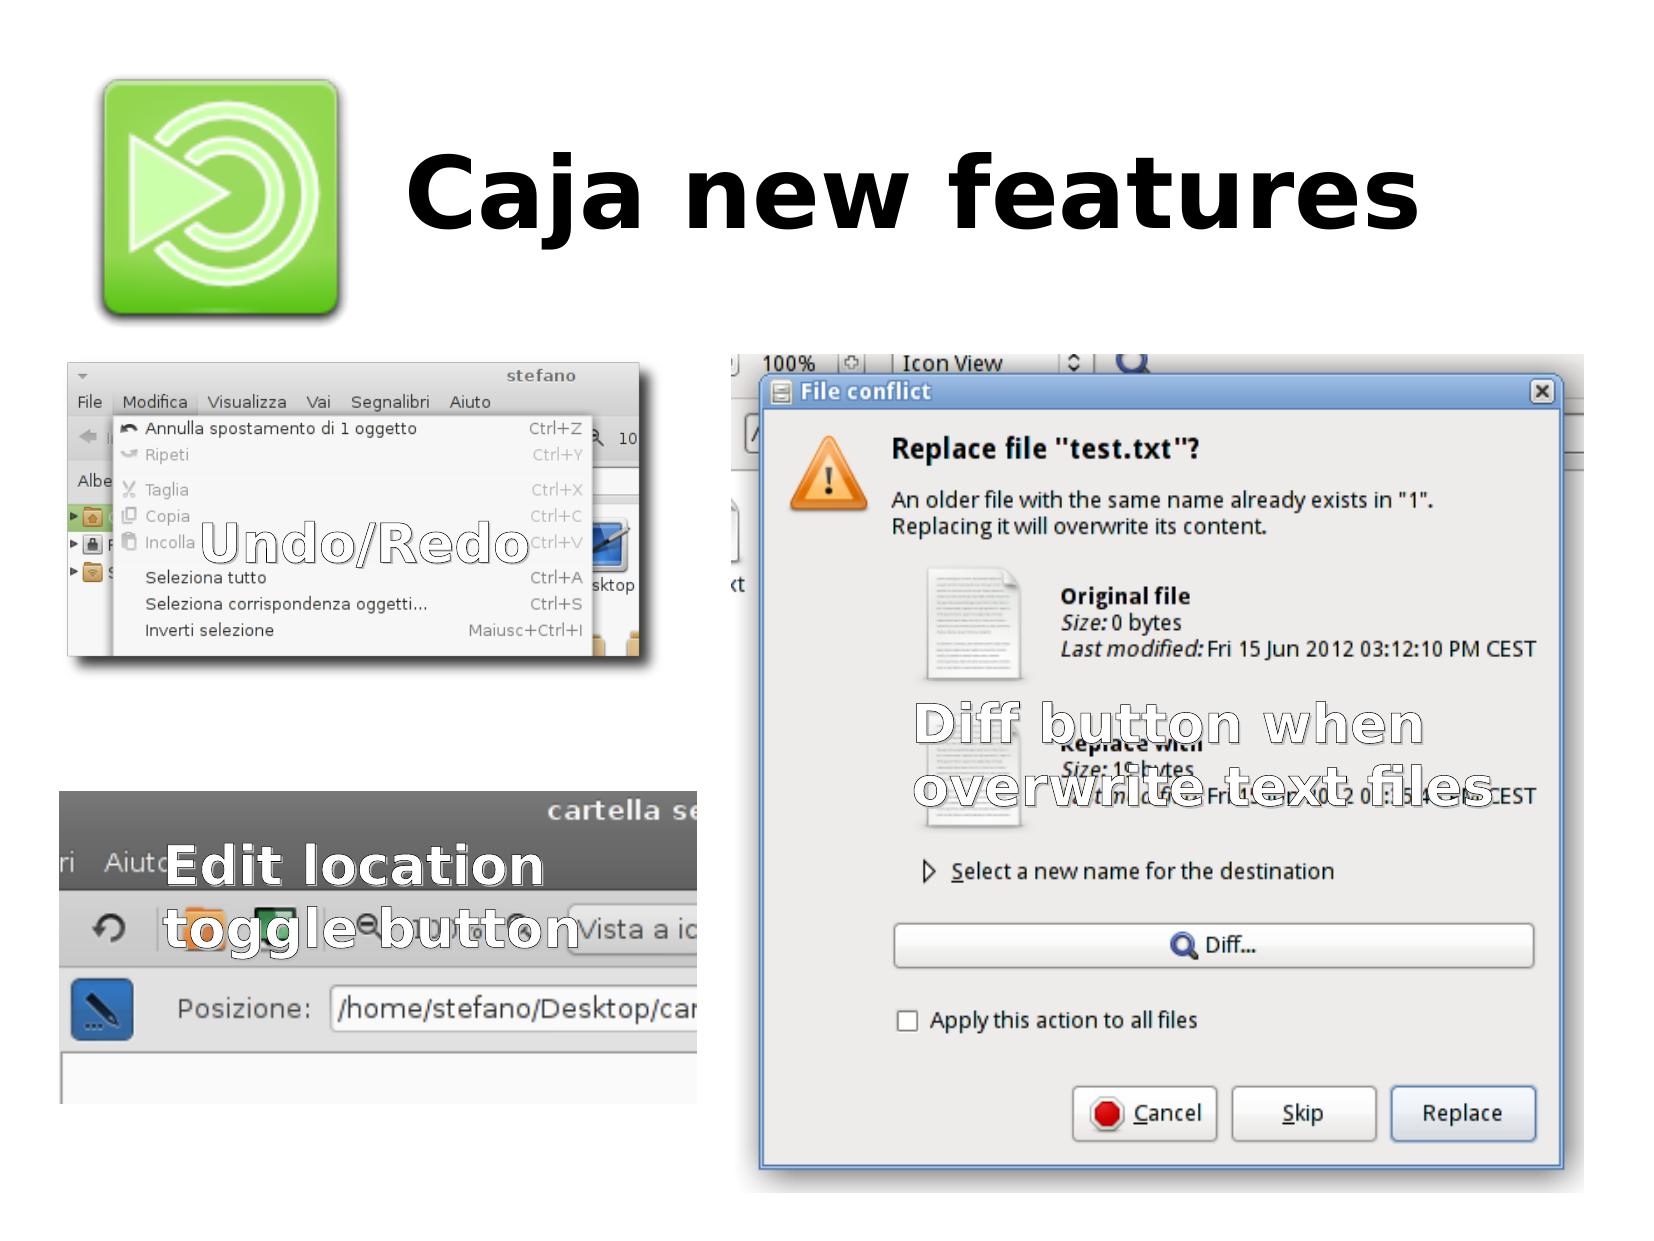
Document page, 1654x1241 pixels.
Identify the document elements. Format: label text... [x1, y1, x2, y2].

picture [59, 354, 668, 686]
text_box Caja new features [389, 128, 1560, 260]
text_box Undo/Redo [183, 504, 546, 583]
text_box Edit location toggle button [147, 826, 598, 968]
picture [59, 791, 697, 1104]
picture [88, 64, 355, 331]
text_box Diff button when overwrite text files [896, 685, 1512, 826]
picture [731, 354, 1584, 1193]
